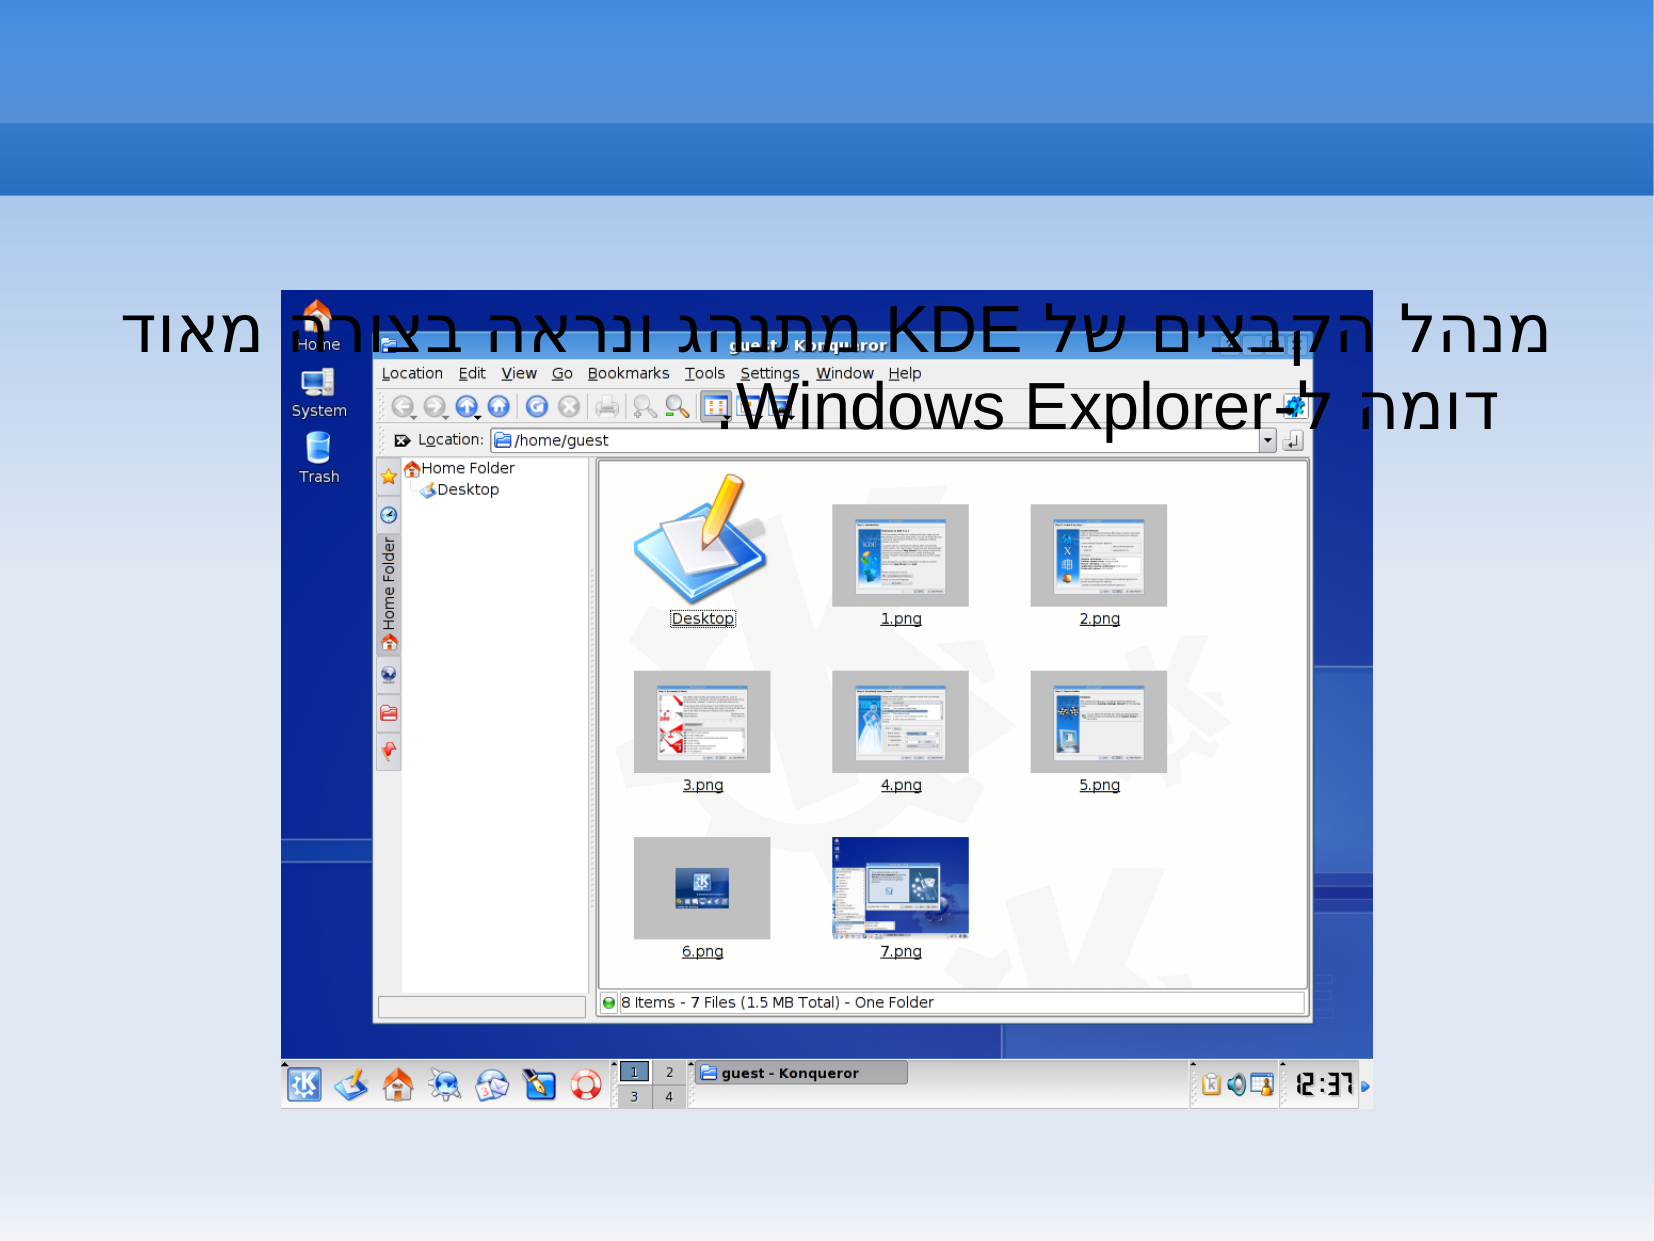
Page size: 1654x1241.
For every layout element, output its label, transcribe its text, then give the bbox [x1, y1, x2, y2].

picture [0, 0, 1654, 1241]
list מנהל הקבצים של KDE מתנהג ונראה בצורה מאוד דומה ל-Windows Explorer. [845, 290, 1572, 1094]
